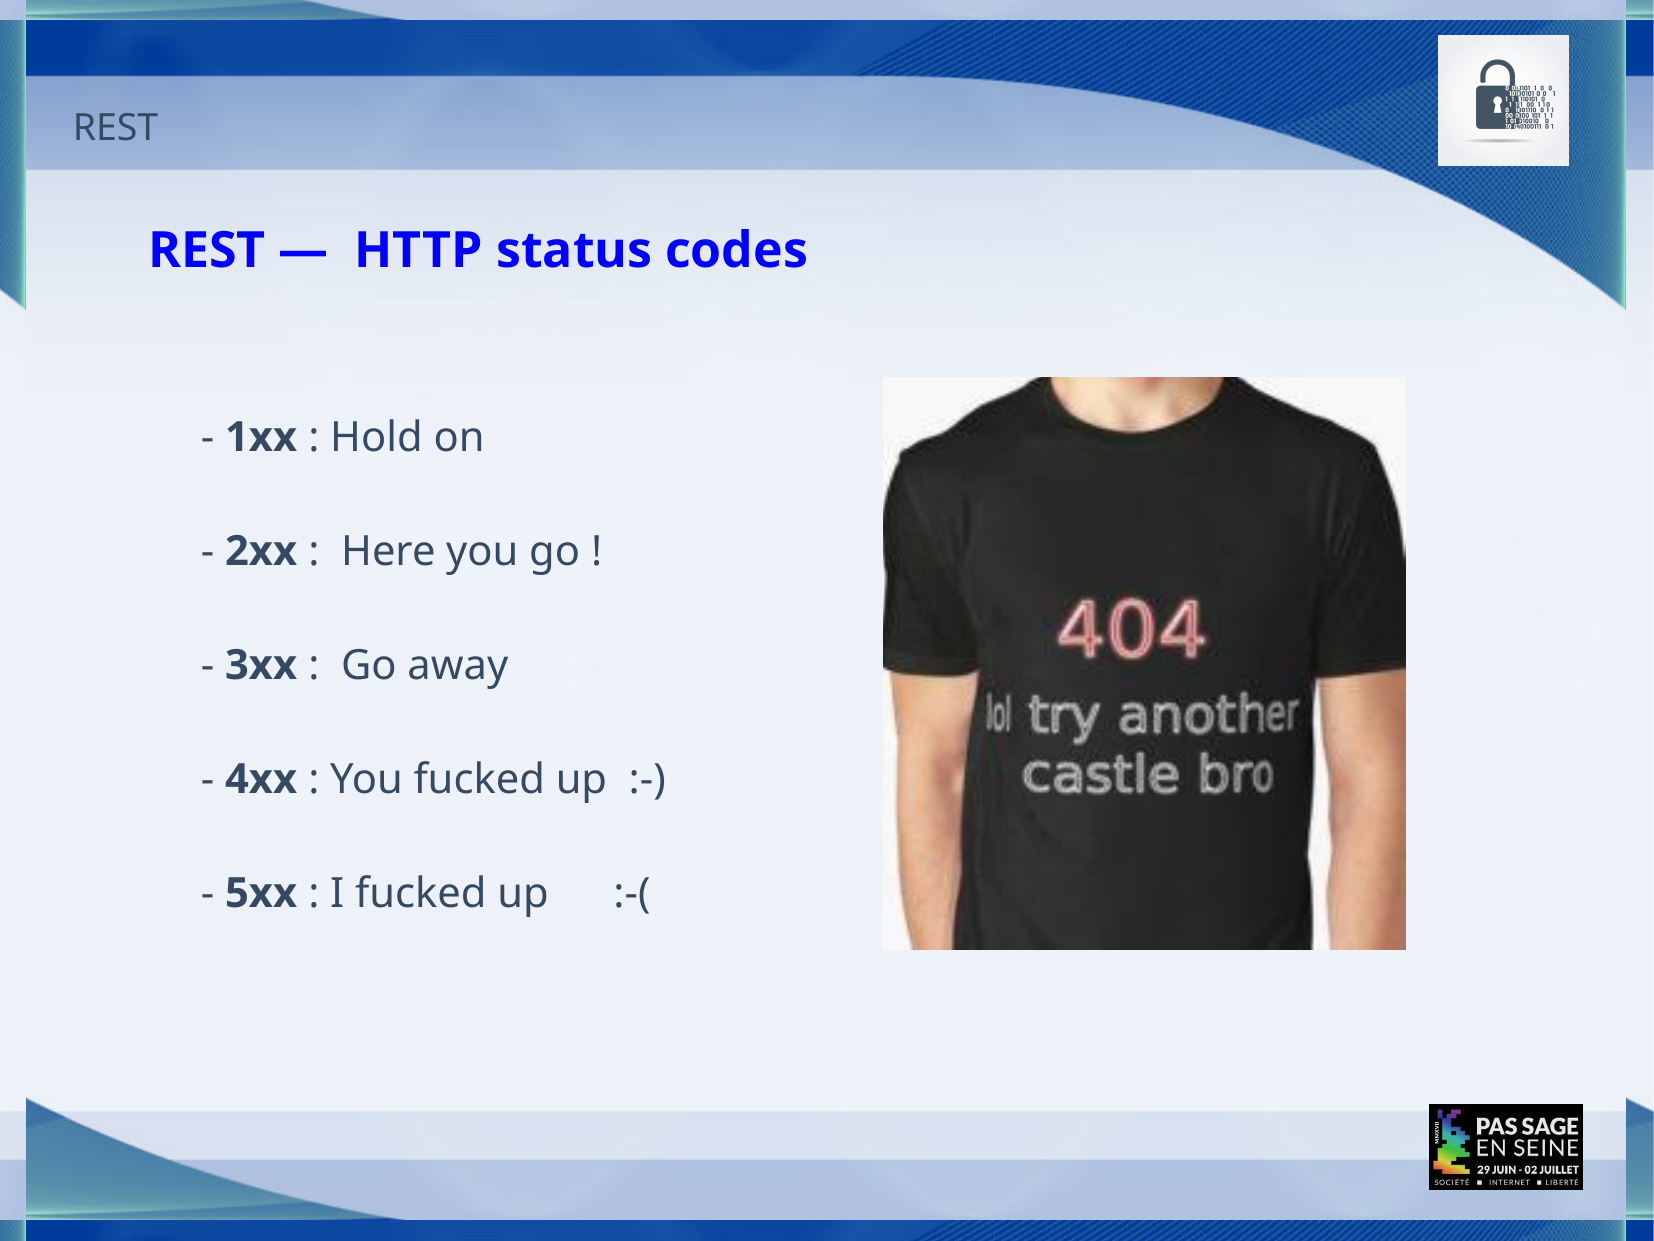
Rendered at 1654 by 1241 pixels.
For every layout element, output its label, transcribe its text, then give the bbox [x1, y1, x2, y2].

text_box - 1xx : Hold on - 2xx : Here you go ! - 3xx : Go away - 4xx : You fucked up :-) - 5xx : I fucked up :-( [200, 410, 774, 945]
title REST — HTTP status codes [35, 213, 922, 284]
picture [0, 0, 1654, 1241]
title REST [30, 82, 201, 170]
